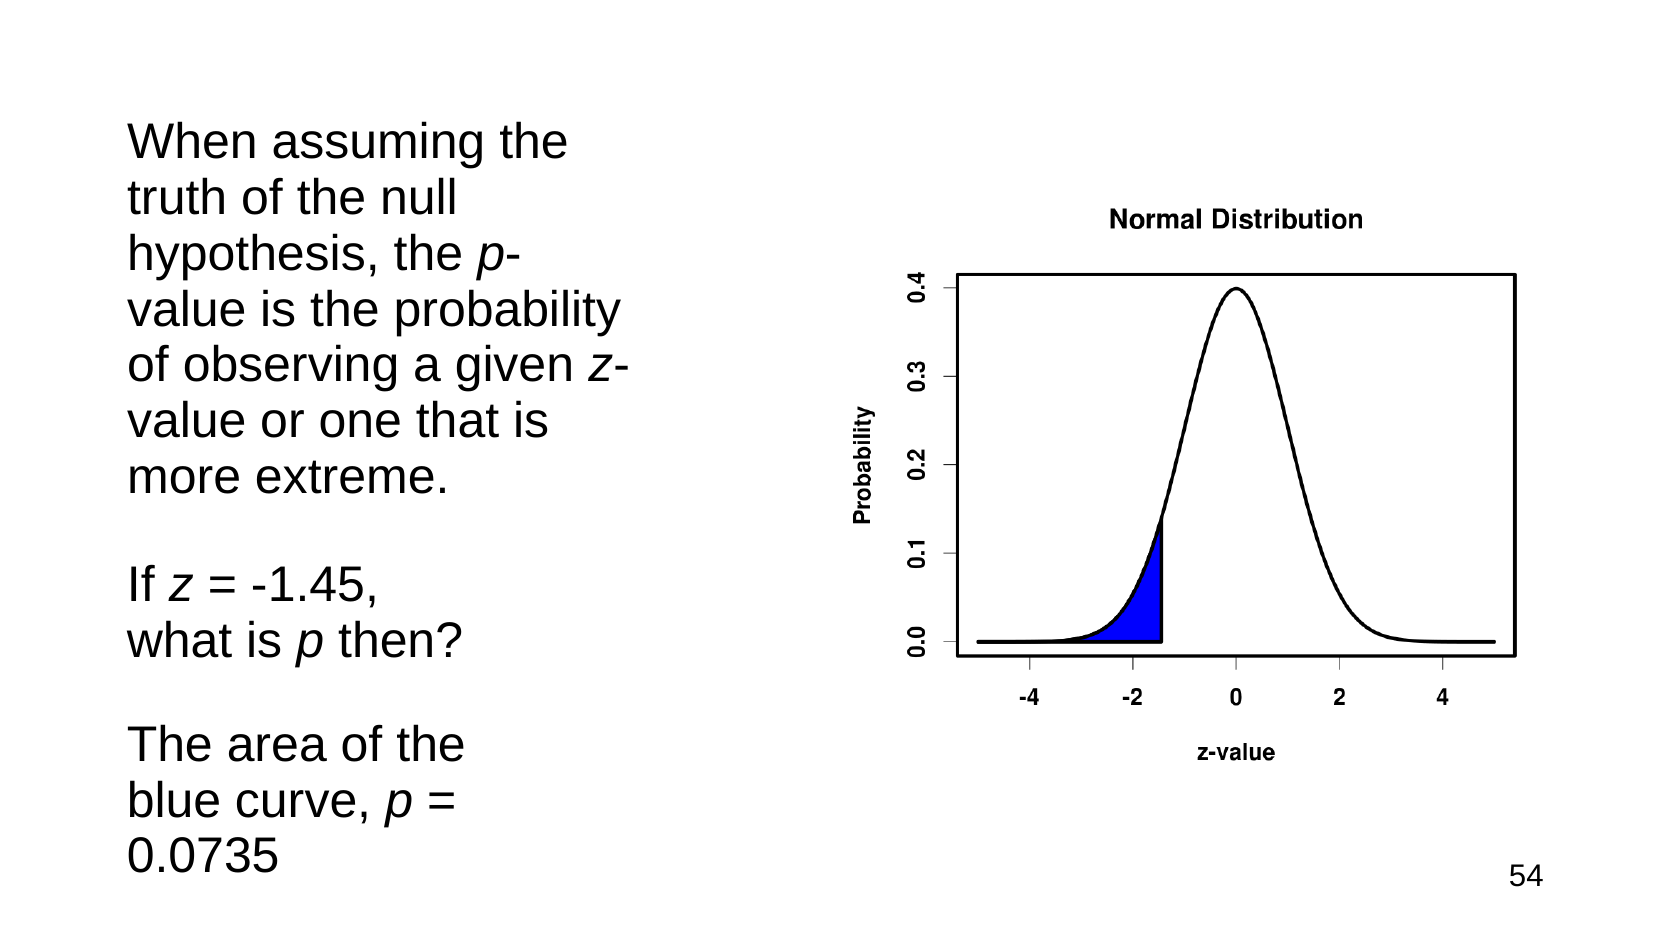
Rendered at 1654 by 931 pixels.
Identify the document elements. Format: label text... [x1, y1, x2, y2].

text_box <nummer> [1494, 850, 1654, 921]
text_box If z = -1.45, what is p then? [112, 549, 502, 676]
picture [845, 162, 1572, 795]
text_box When assuming the truth of the null hypothesis, the p-value is the probability of observing a given z-value or one that is more extreme. [112, 106, 656, 512]
text_box The area of the blue curve, p = 0.0735 [112, 708, 585, 891]
